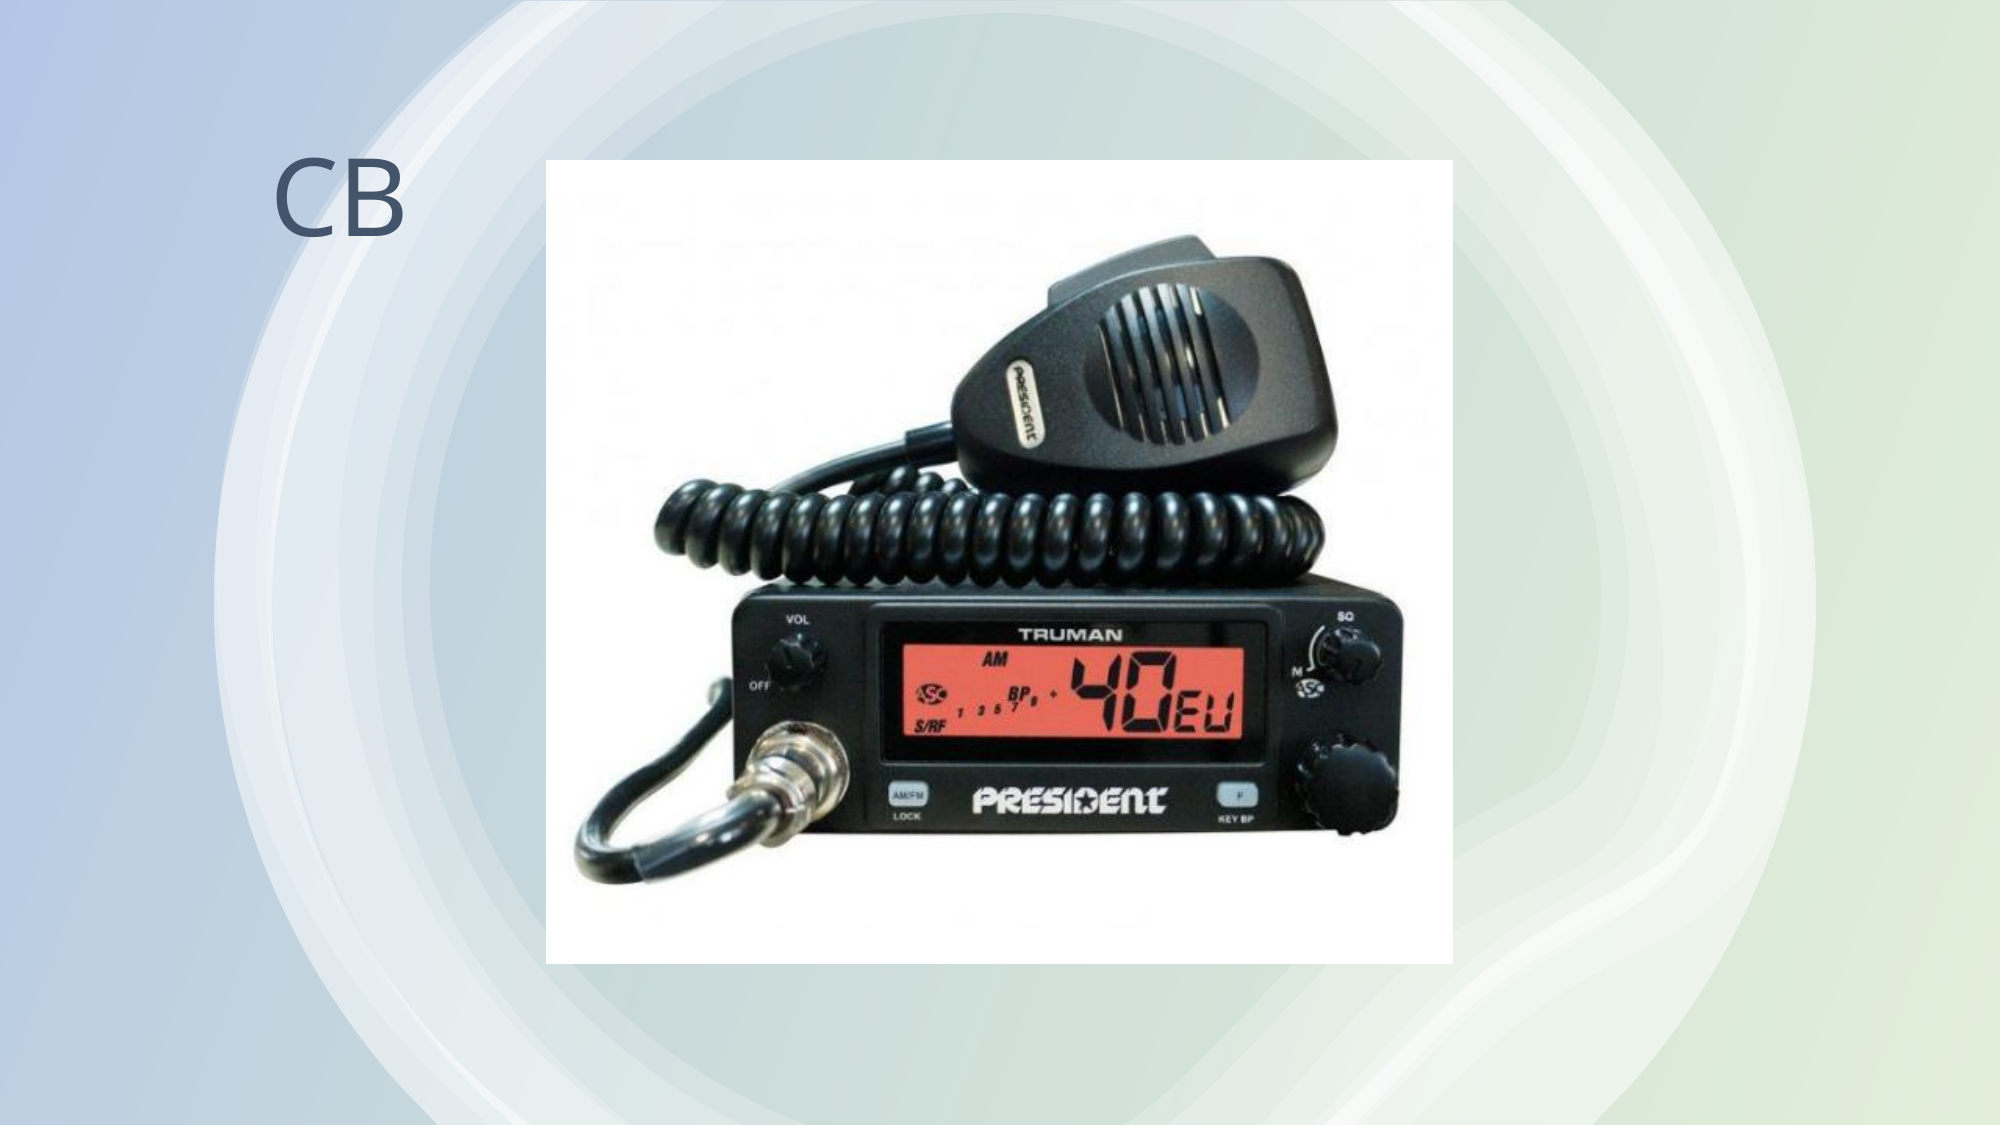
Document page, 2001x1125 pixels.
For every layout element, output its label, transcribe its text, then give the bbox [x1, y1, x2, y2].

picture [546, 160, 1453, 964]
text_box [0, 0, 2000, 1125]
text_box CB [0, 0, 812, 271]
